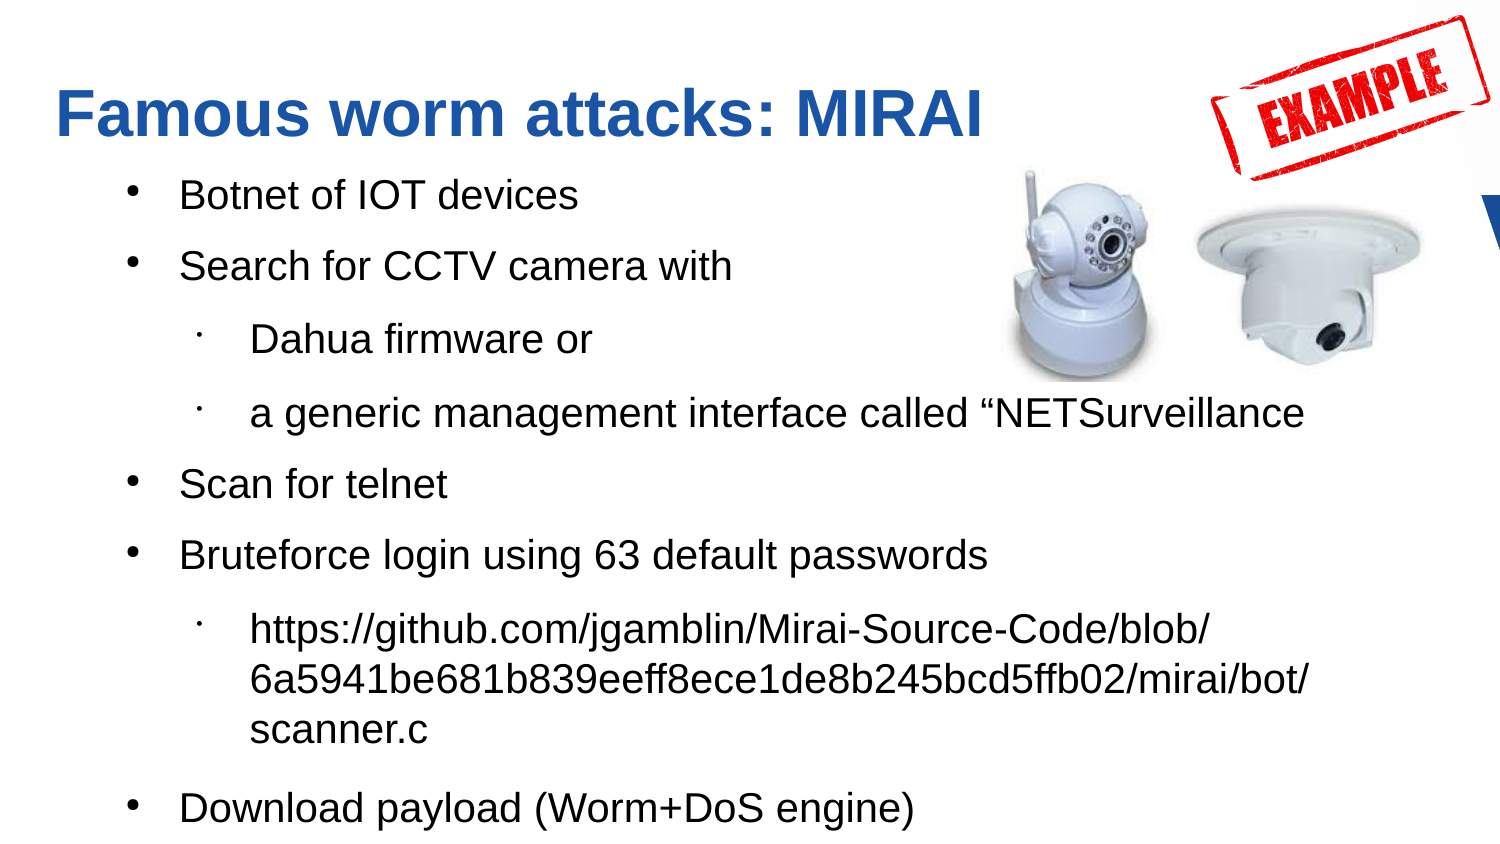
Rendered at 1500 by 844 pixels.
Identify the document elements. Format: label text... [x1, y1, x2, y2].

picture [990, 0, 1500, 382]
list Botnet of IOT devices Search for CCTV camera with Dahua firmware or a generic management interface called “NETSurveillance Scan for telnet Bruteforce login using 63 default passwords https://github.com/jgamblin/Mirai-Source-Code/blob/6a5941be681b839eeff8ece1de8b245bcd5ffb02/mirai/bot/scanner.c Download payload (Worm+DoS engine) [92, 166, 1459, 622]
title Famous worm attacks: MIRAI [40, 97, 1202, 166]
